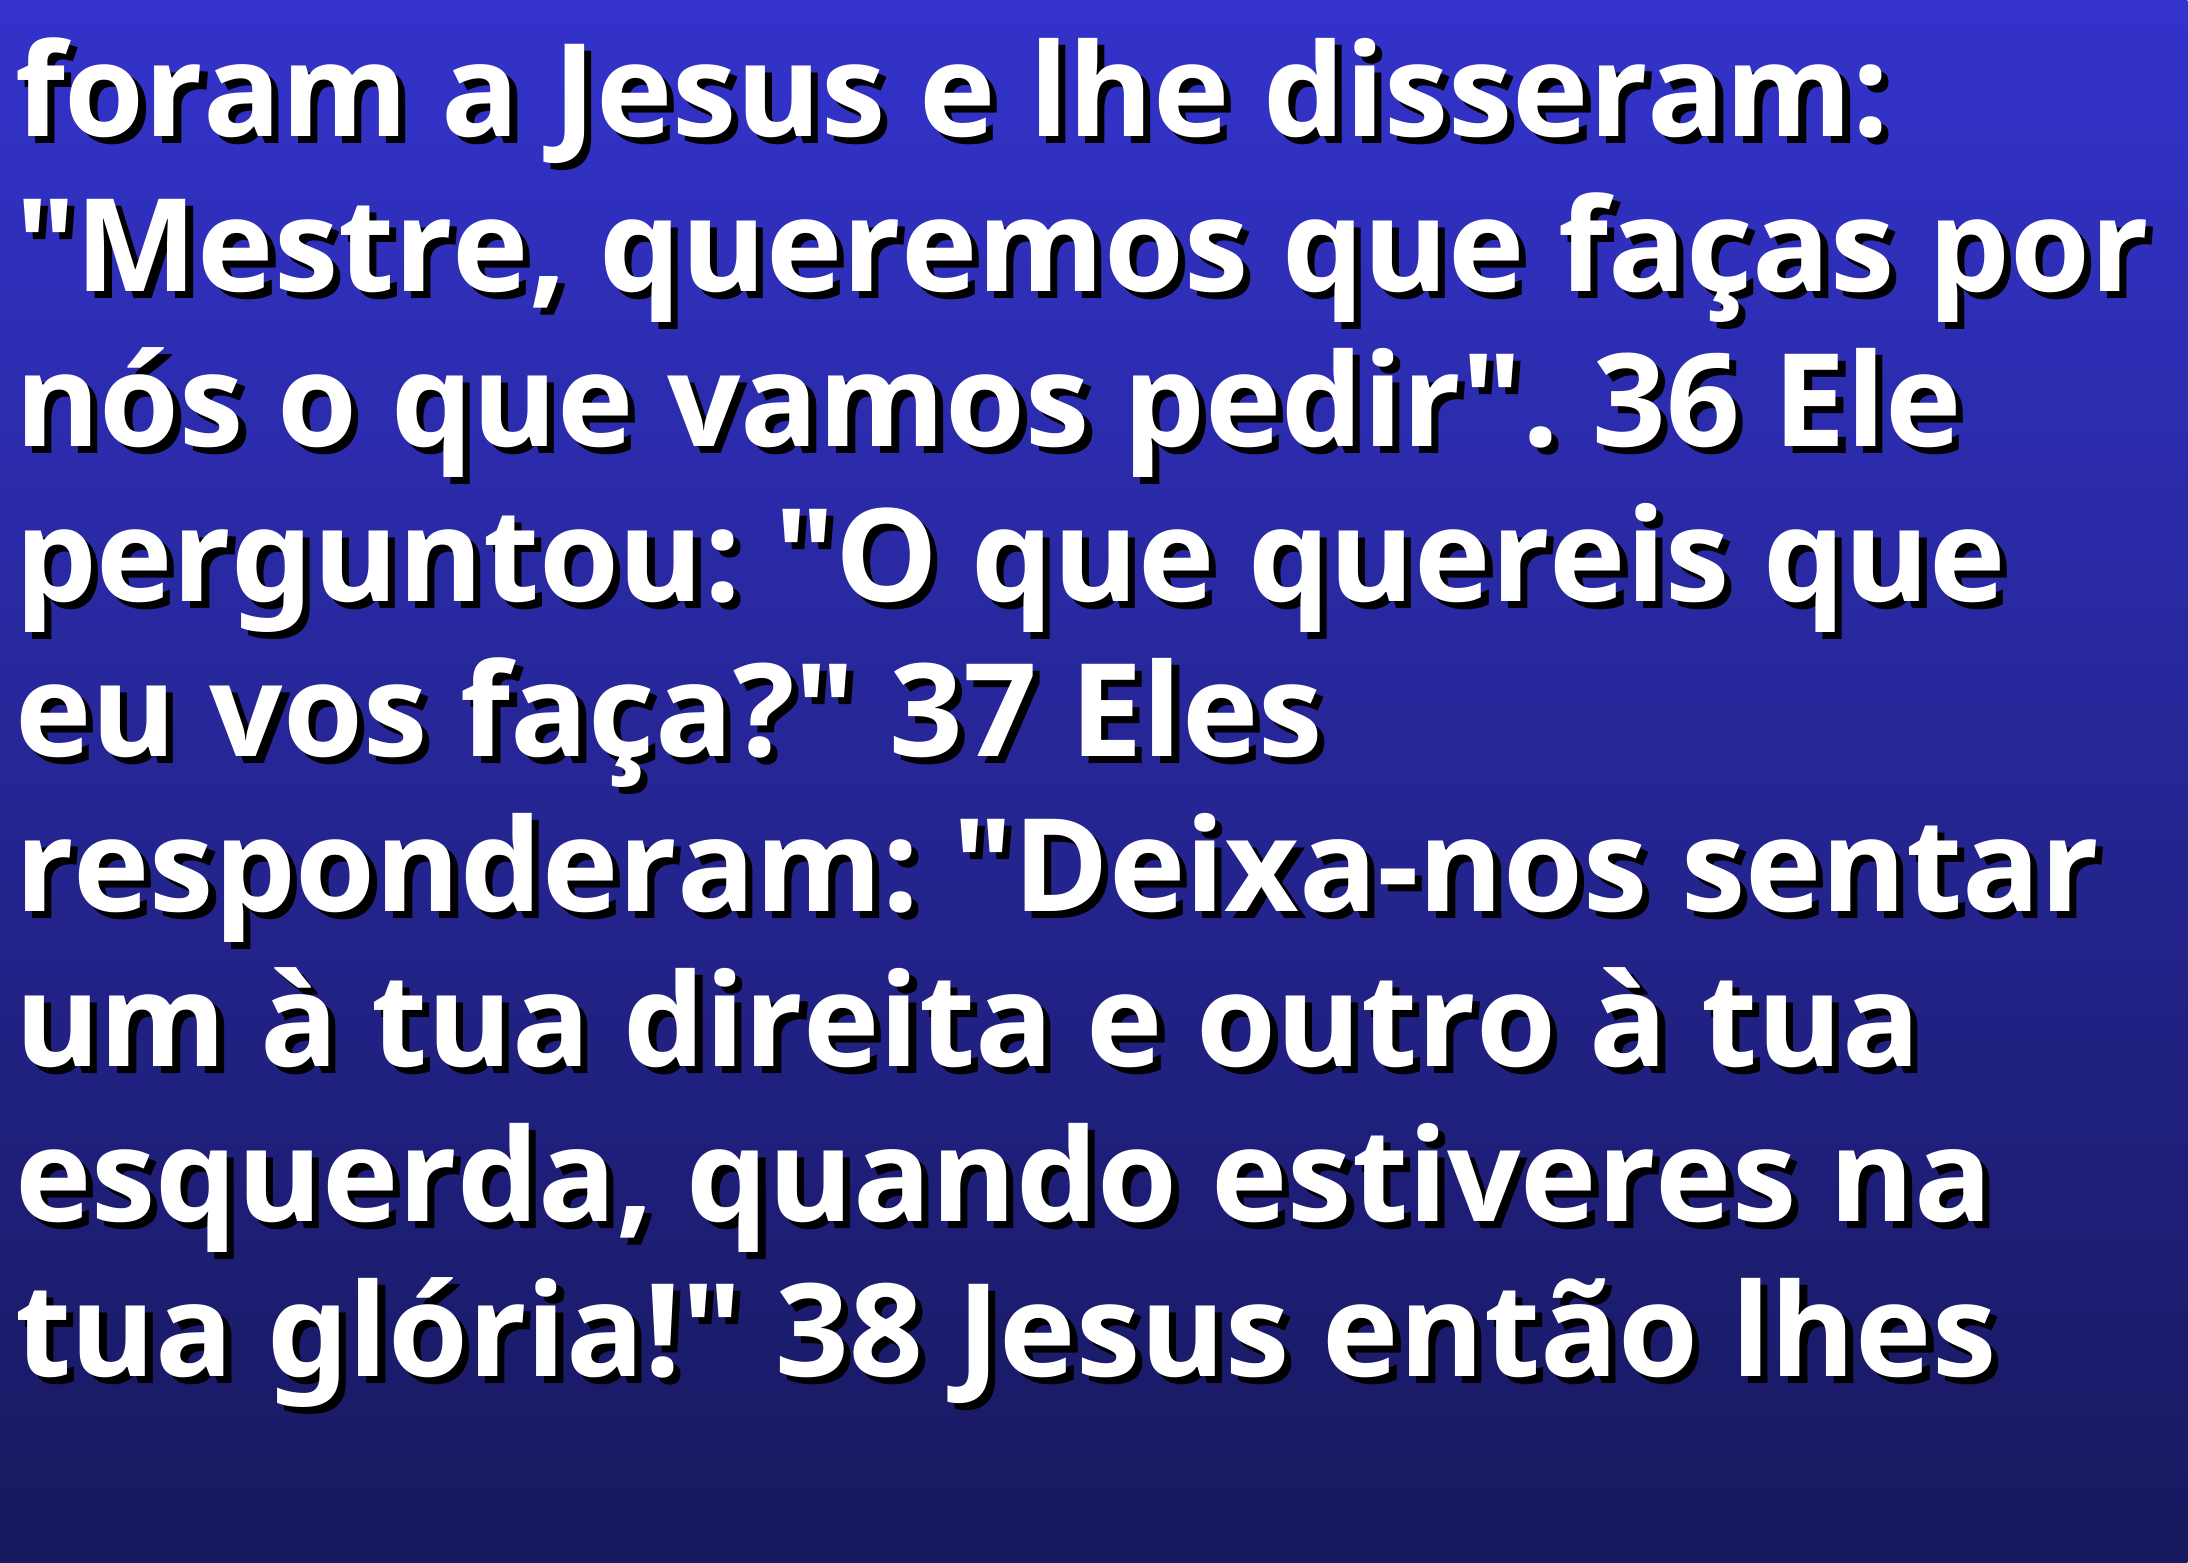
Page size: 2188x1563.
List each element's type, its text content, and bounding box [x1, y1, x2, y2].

text_box foram a Jesus e lhe disseram: "Mestre, queremos que faças por nós o que vamos pedir". 36 Ele perguntou: "O que quereis que eu vos faça?" 37 Eles responderam: "Deixa-nos sentar um à tua direita e outro à tua esquerda, quando estiveres na tua glória!" 38 Jesus então lhes [0, 0, 2188, 1410]
